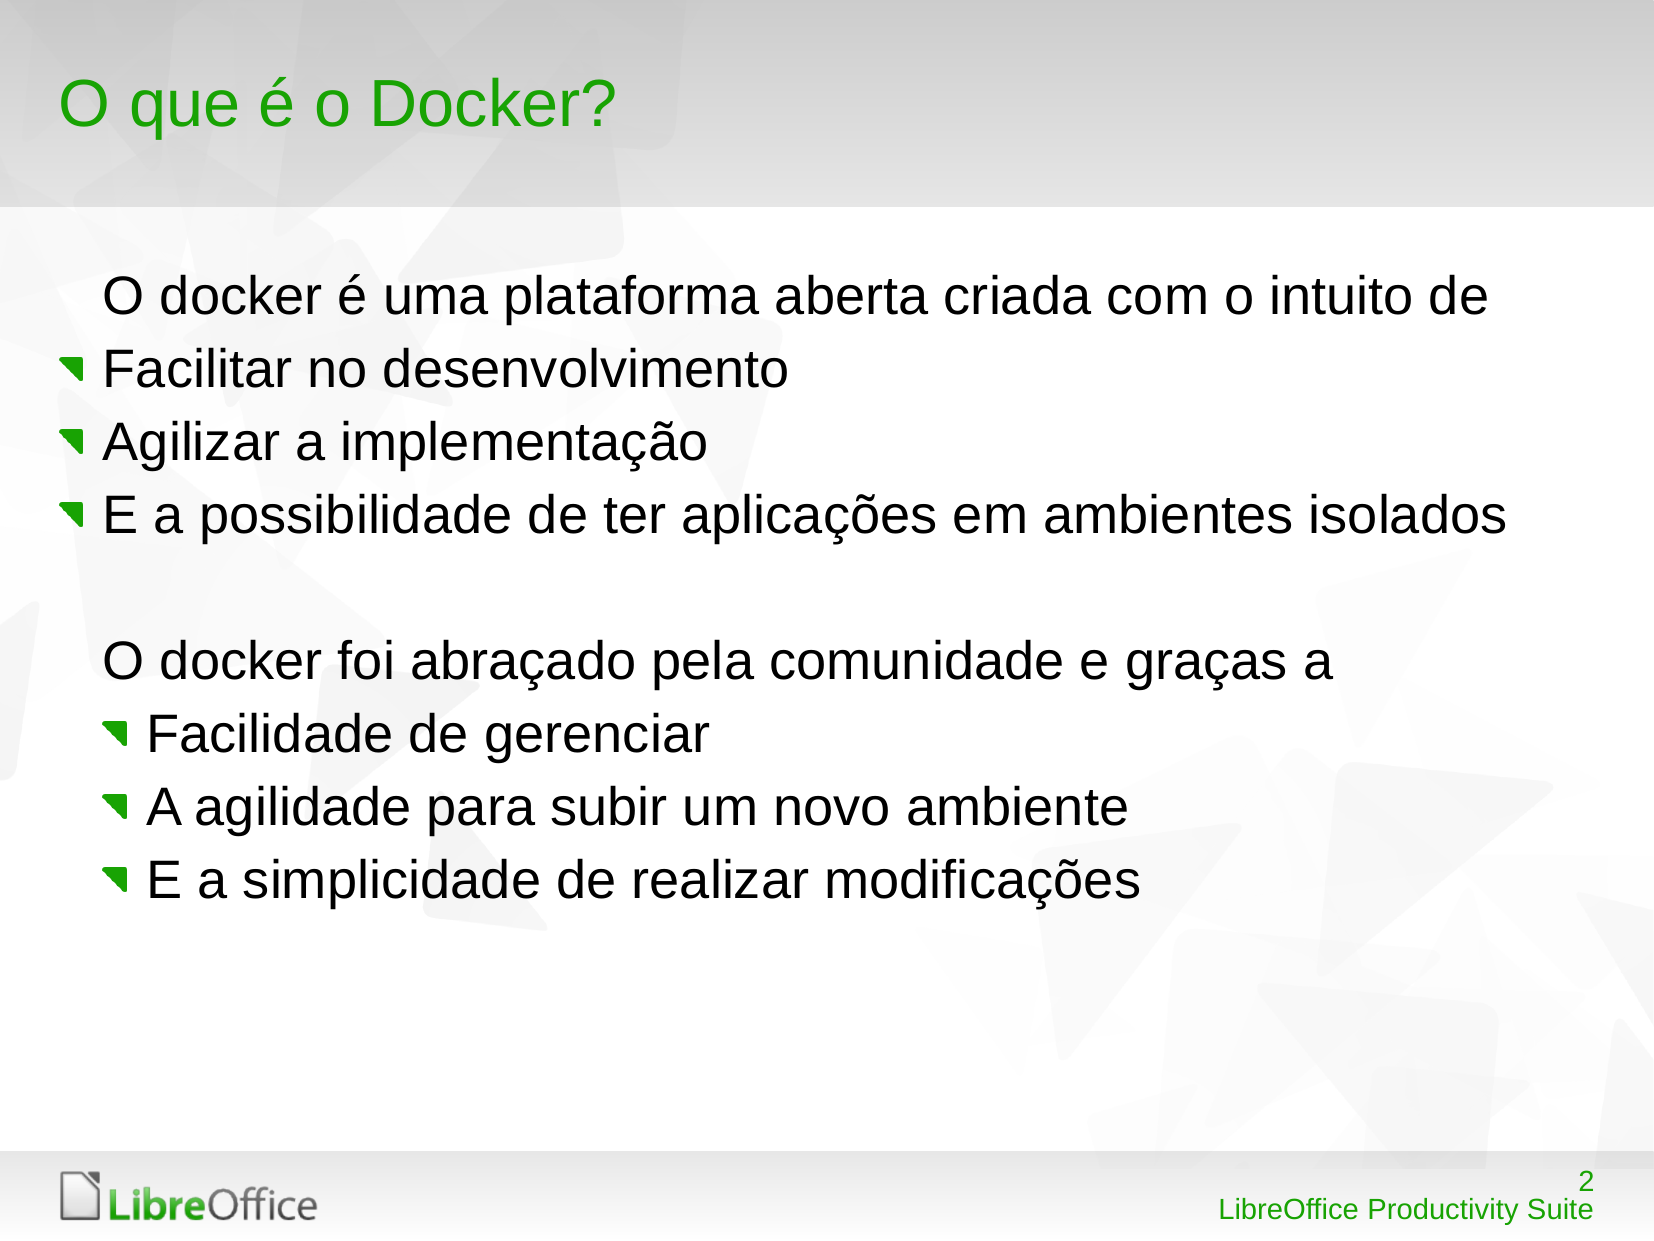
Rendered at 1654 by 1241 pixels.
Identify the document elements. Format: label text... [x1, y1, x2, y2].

picture [0, 0, 783, 931]
picture [41, 1152, 337, 1240]
title O que é o Docker? [59, 29, 1595, 178]
list O docker é uma plataforma aberta criada com o intuito de Facilitar no desenvolvimento Agilizar a implementação E a possibilidade de ter aplicações em ambientes isolados O docker foi abraçado pela comunidade e graças a Facilidade de gerenciar A agilidade para subir um novo ambiente E a simplicidade de realizar modificações [59, 265, 1595, 1114]
picture [915, 548, 1654, 1169]
